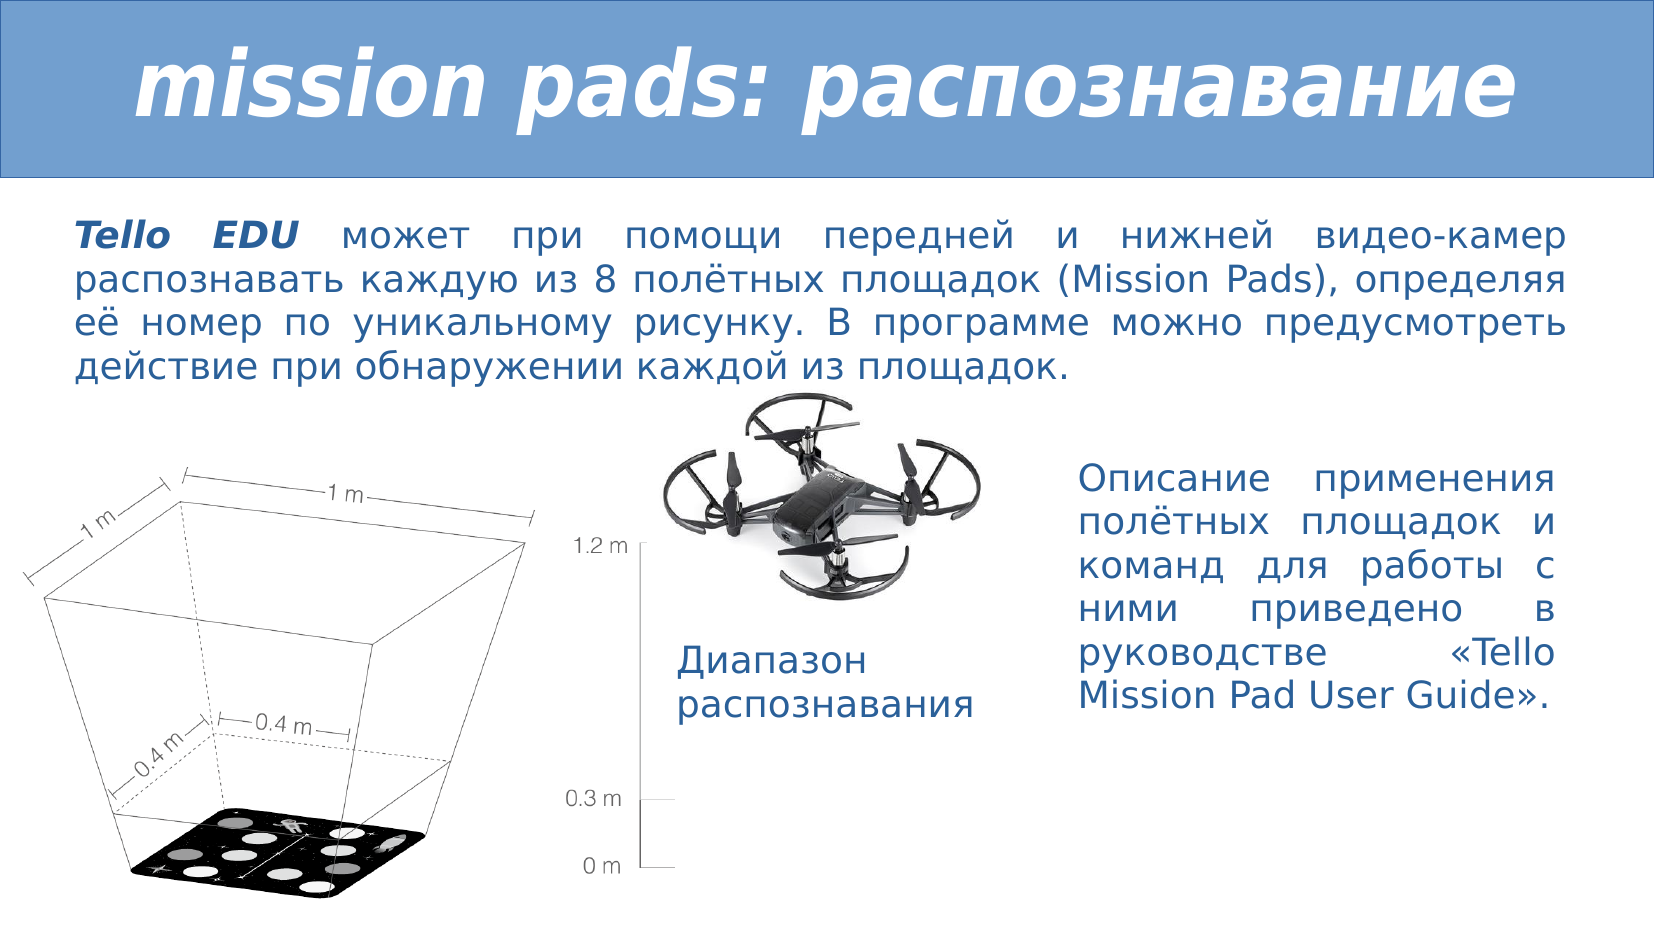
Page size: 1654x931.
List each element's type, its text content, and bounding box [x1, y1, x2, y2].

picture [7, 448, 993, 922]
text_box Tello EDU может при помощи передней и нижней видео-камер распознавать каждую из 8 полётных площадок (Mission Pads), определяя её номер по уникальному рисунку. В программе можно предусмотреть действие при обнаружении каждой из площадок. [59, 206, 1583, 461]
text_box Описание применения полётных площадок и команд для работы с ними приведено в руководстве «Tello Mission Pad User Guide». [1062, 448, 1571, 725]
text_box mission pads: распознавание [11, 23, 1642, 178]
text_box [0, 0, 1654, 178]
text_box Диапазон распознавания [661, 631, 1040, 744]
